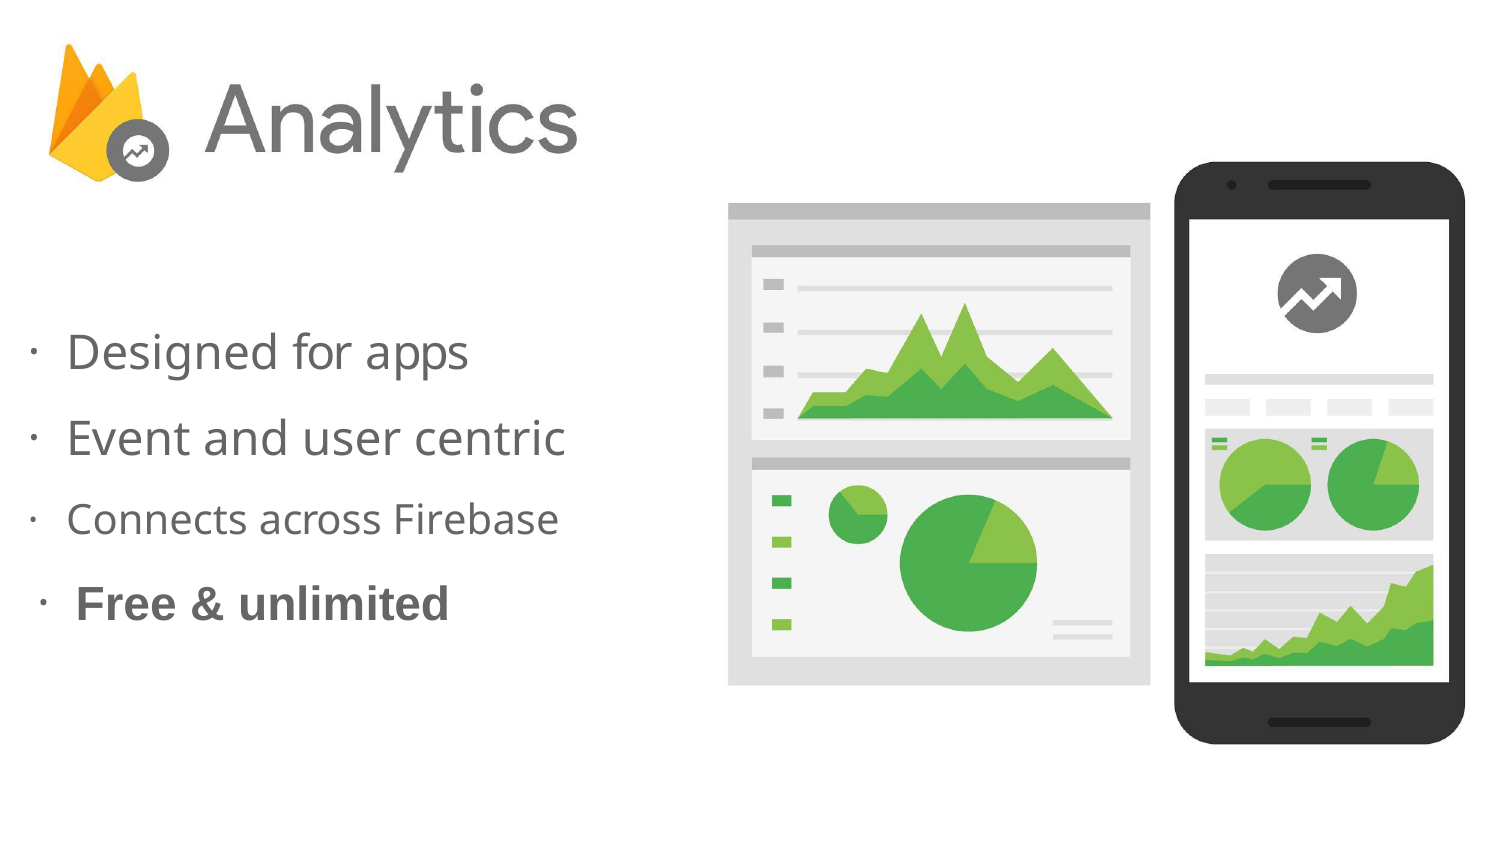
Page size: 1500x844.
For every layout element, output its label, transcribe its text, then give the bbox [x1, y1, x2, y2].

text_box Designed for apps Event and user centric Connects across Firebase Free & unlimited [23, 321, 619, 695]
text_box [0, 0, 1500, 843]
